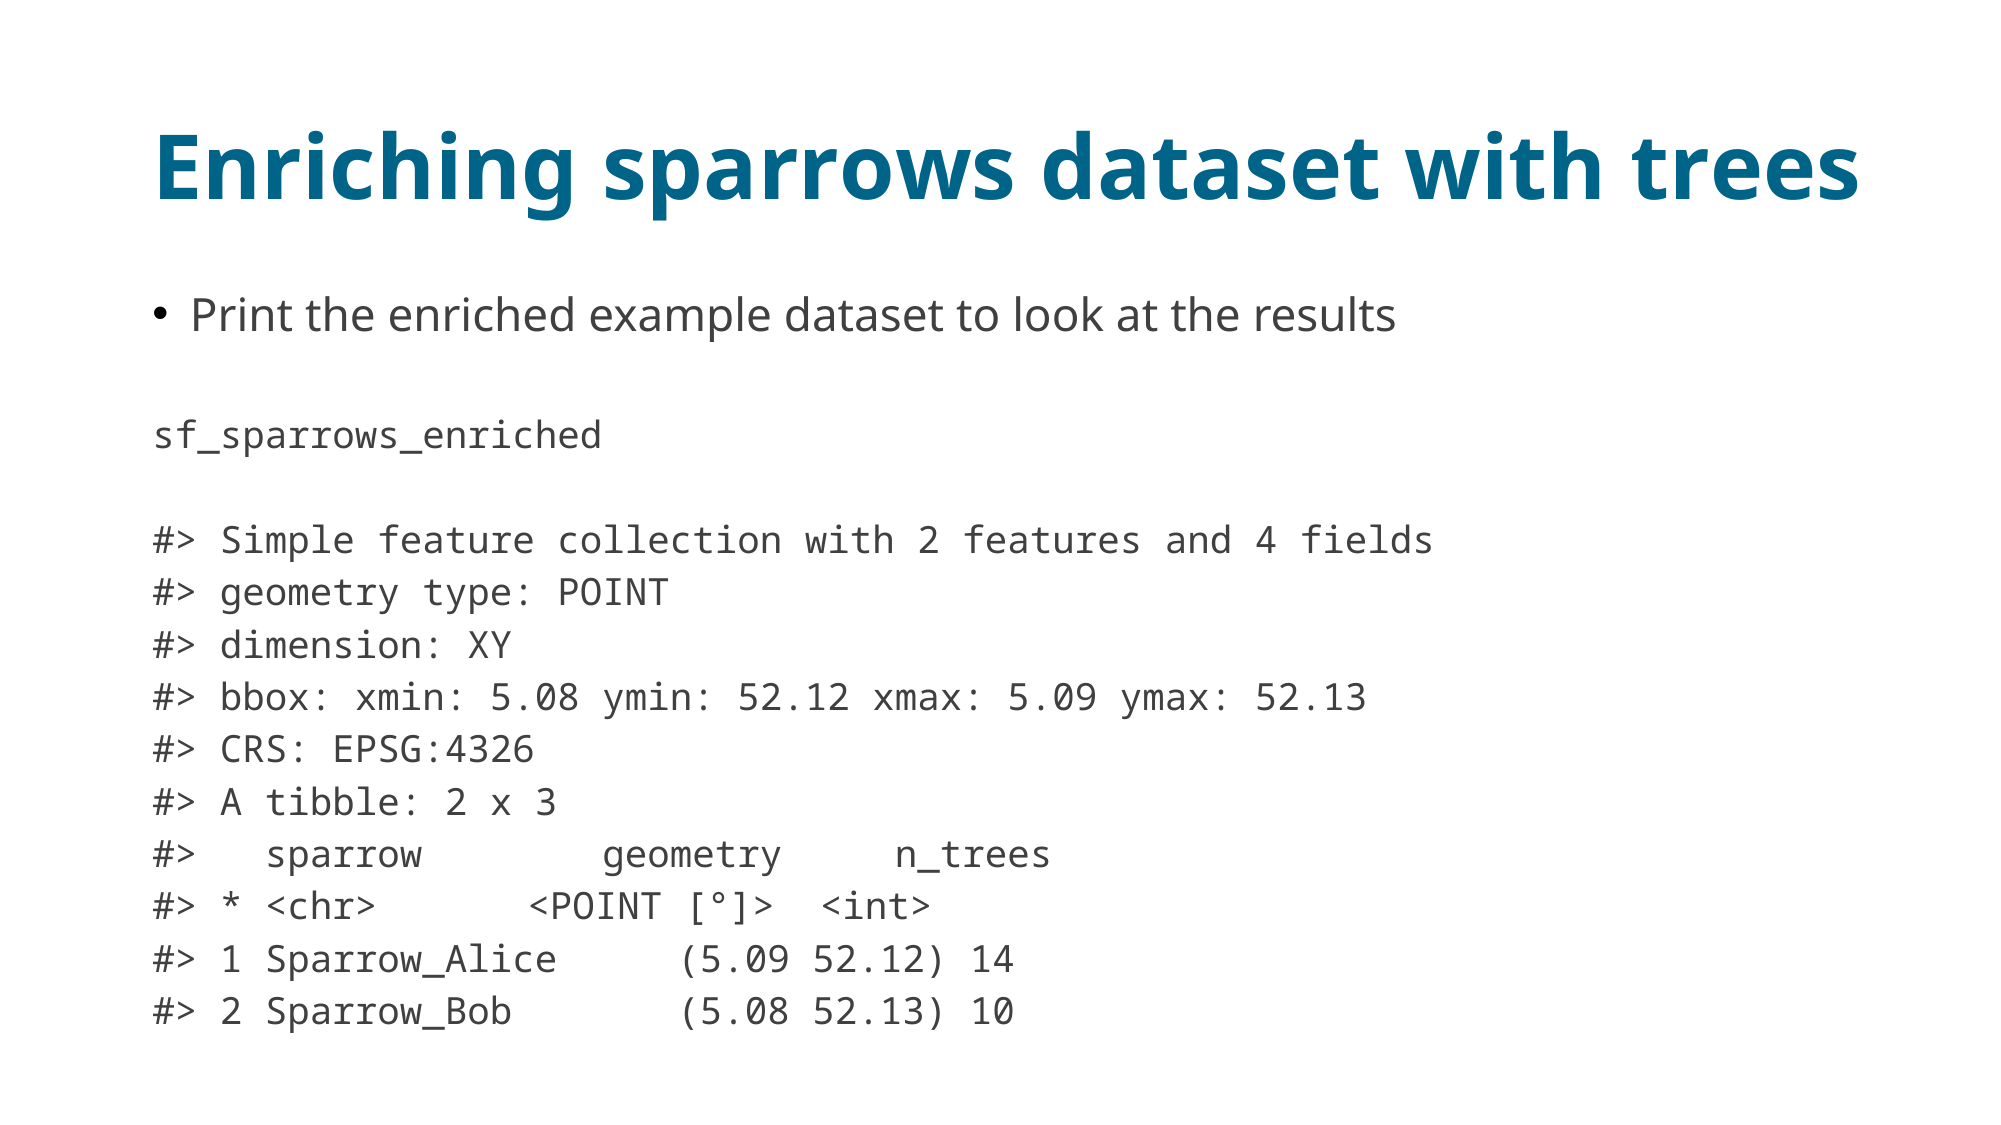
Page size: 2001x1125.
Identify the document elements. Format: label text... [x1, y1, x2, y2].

title Enriching sparrows dataset with trees [137, 50, 1892, 278]
text_box sf_sparrows_enriched #> Simple feature collection with 2 features and 4 fields #> geometry type: POINT #> dimension: XY #> bbox: xmin: 5.08 ymin: 52.12 xmax: 5.09 ymax: 52.13 #> CRS: EPSG:4326 #> A tibble: 2 x 3 #> sparrow geometry n_trees #> * <chr> <POINT [°]> <int> #> 1 Sparrow_Alice (5.09 52.12) 14 #> 2 Sparrow_Bob (5.08 52.13) 10 [137, 416, 1863, 1044]
list Print the enriched example dataset to look at the results [137, 277, 1863, 410]
